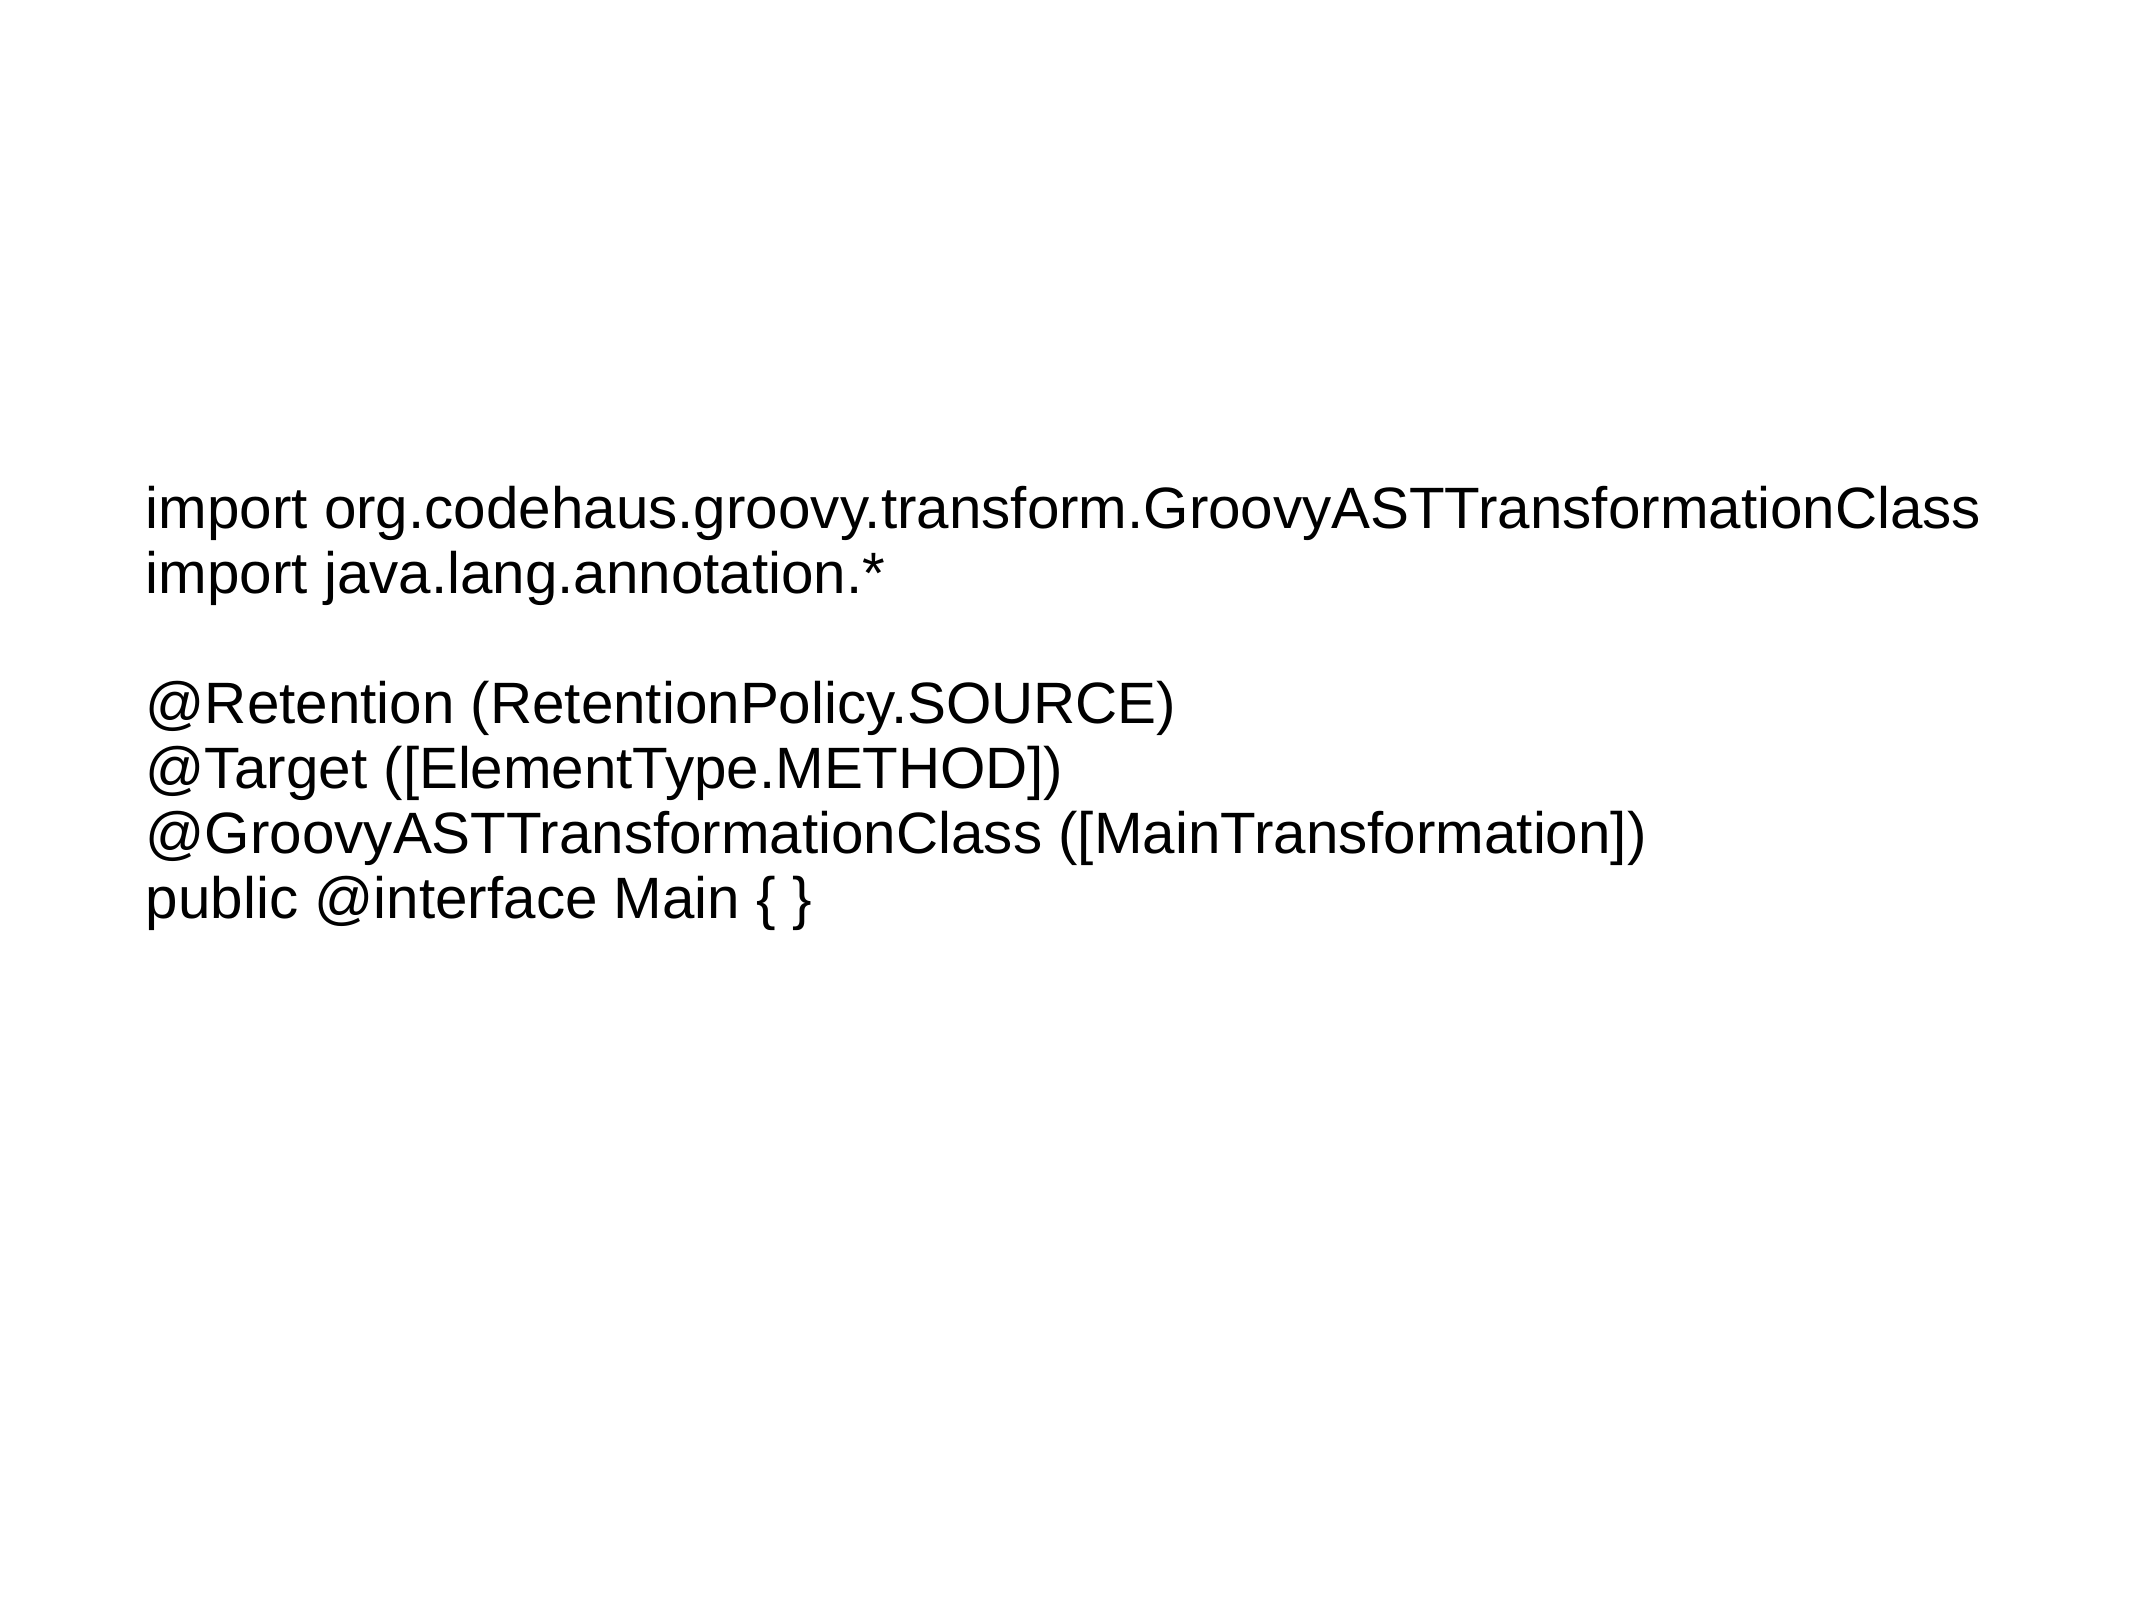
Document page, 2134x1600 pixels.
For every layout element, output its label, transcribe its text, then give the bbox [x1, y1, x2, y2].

text_box import org.codehaus.groovy.transform.GroovyASTTransformationClass import java.lang.annotation.* @Retention (RetentionPolicy.SOURCE) @Target ([ElementType.METHOD]) @GroovyASTTransformationClass ([MainTransformation]) public @interface Main { } [145, 373, 2057, 1395]
